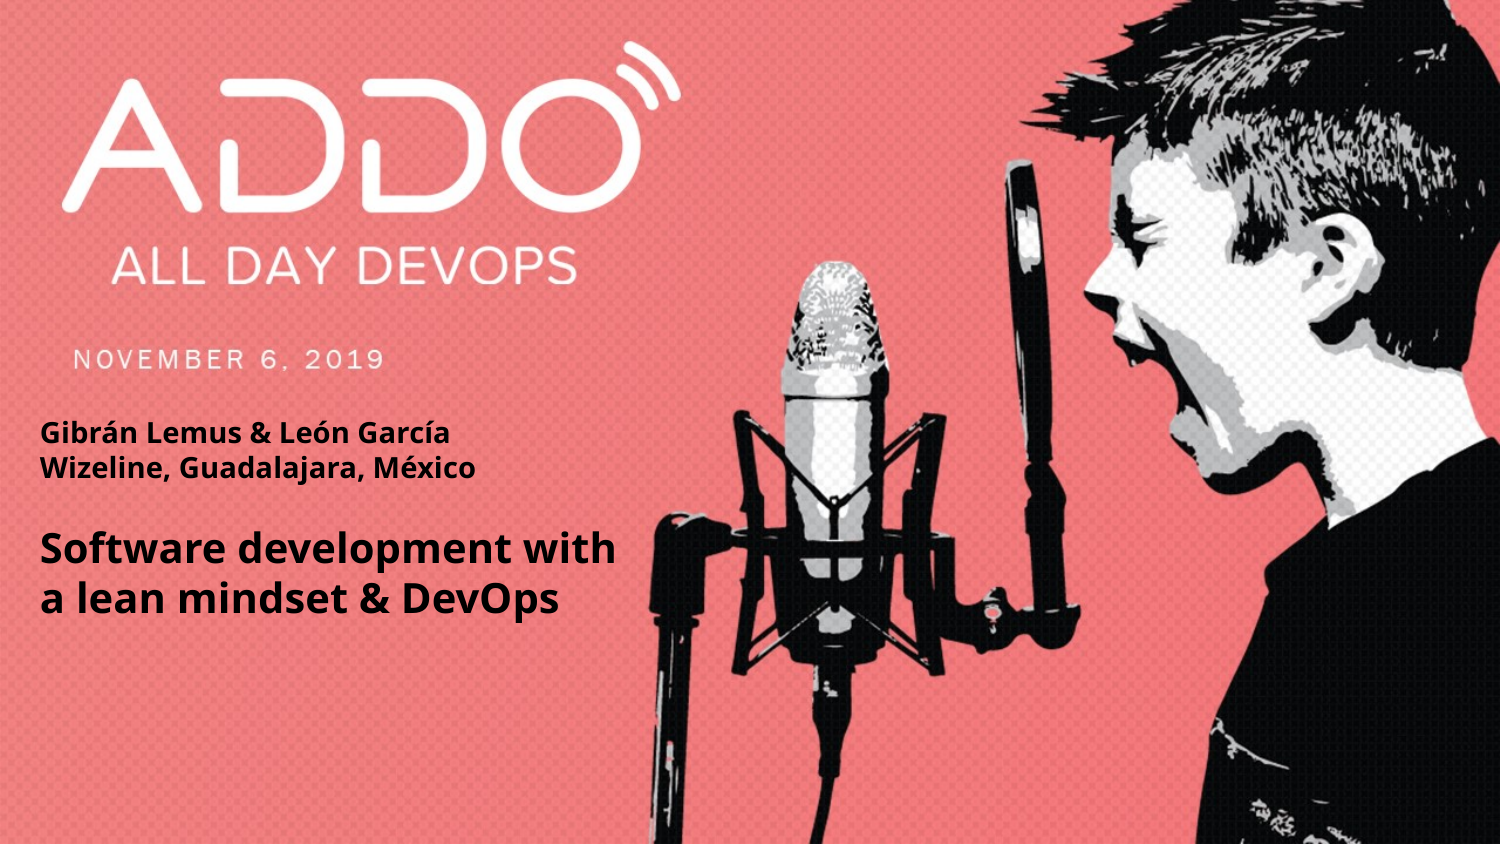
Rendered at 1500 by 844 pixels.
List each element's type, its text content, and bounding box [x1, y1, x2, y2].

text_box Gibrán Lemus & León García Wizeline, Guadalajara, México [24, 399, 648, 555]
text_box Software development with a lean mindset & DevOps [24, 555, 648, 662]
picture [0, 0, 1500, 844]
